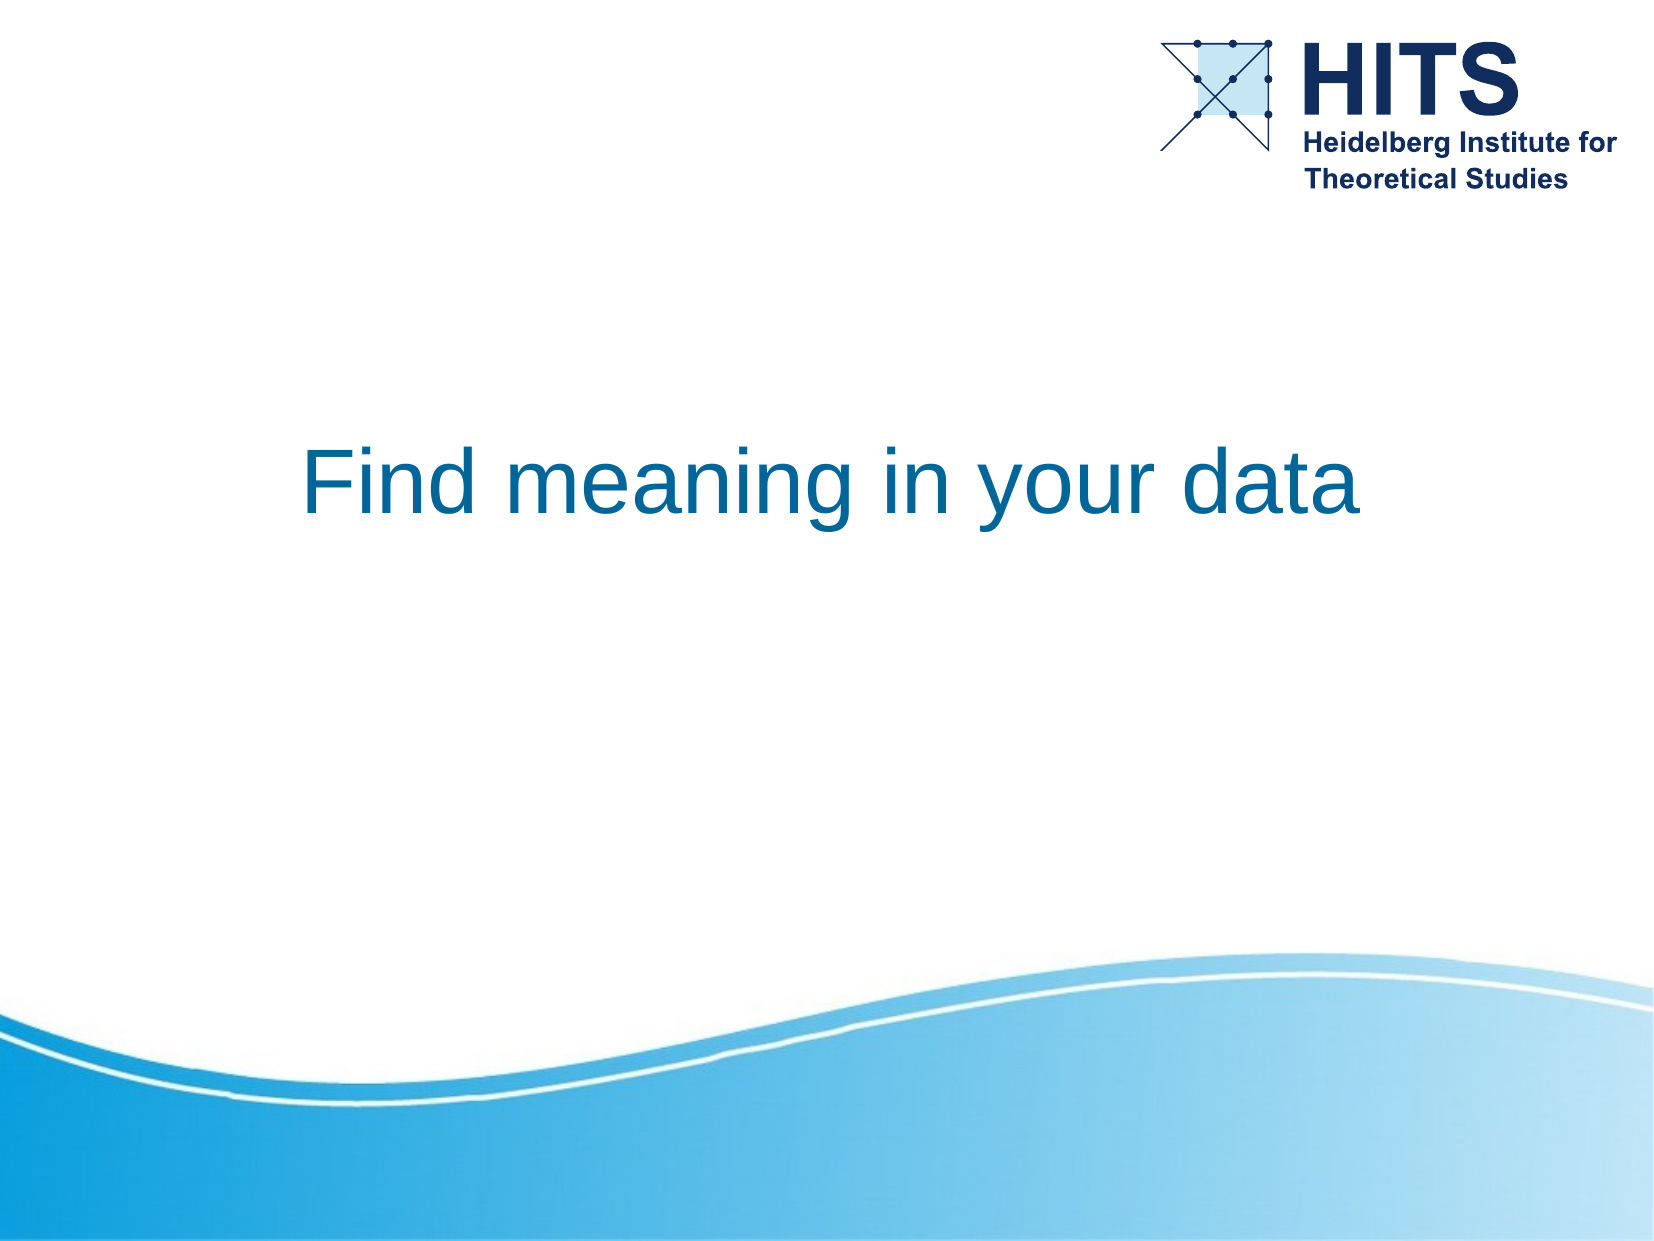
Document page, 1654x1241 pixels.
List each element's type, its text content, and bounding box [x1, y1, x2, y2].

picture [0, 952, 1654, 1241]
title Find meaning in your data [86, 377, 1576, 586]
